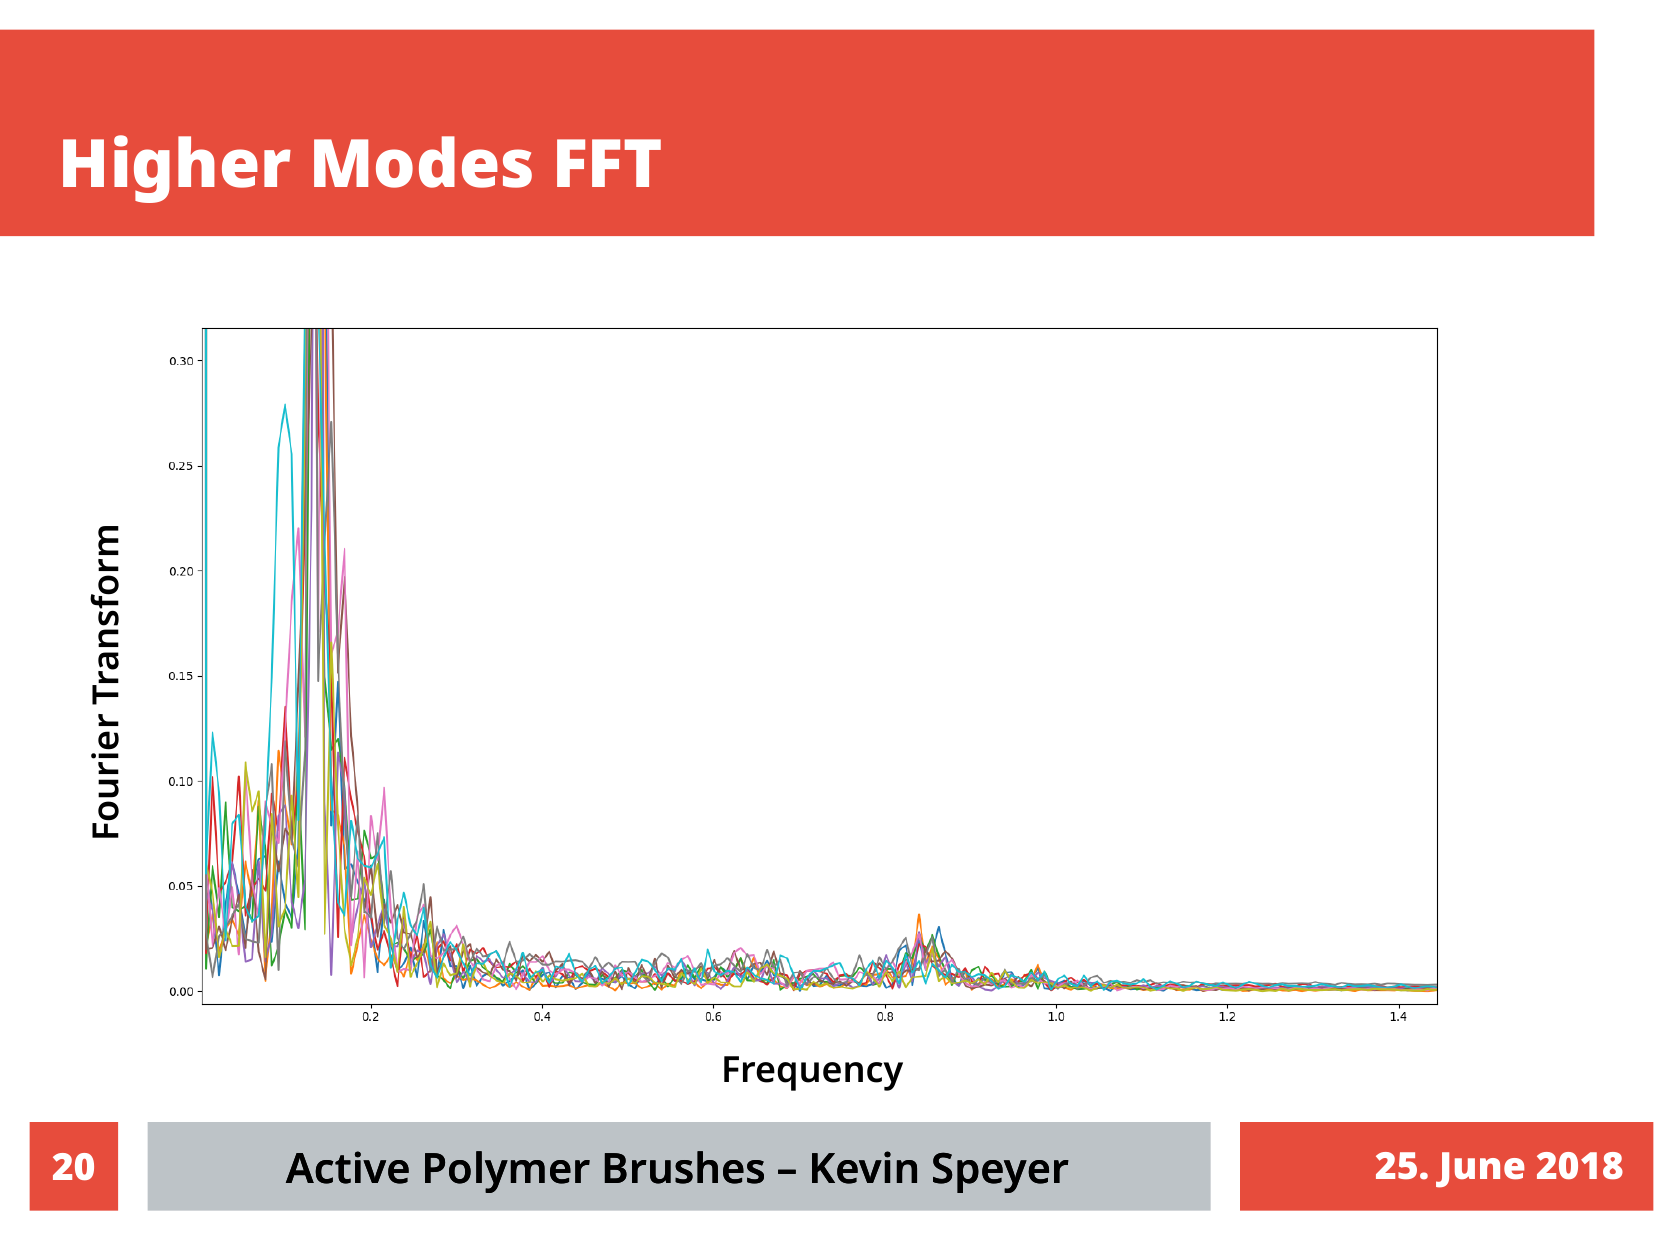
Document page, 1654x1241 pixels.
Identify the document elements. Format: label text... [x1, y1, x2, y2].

picture [160, 308, 1450, 1036]
text_box Frequency [721, 1043, 905, 1106]
text_box Active Polymer Brushes – Kevin Speyer [149, 1138, 1206, 1198]
title Higher Modes FFT [59, 59, 1595, 207]
text_box Fourier Transform [79, 521, 142, 842]
